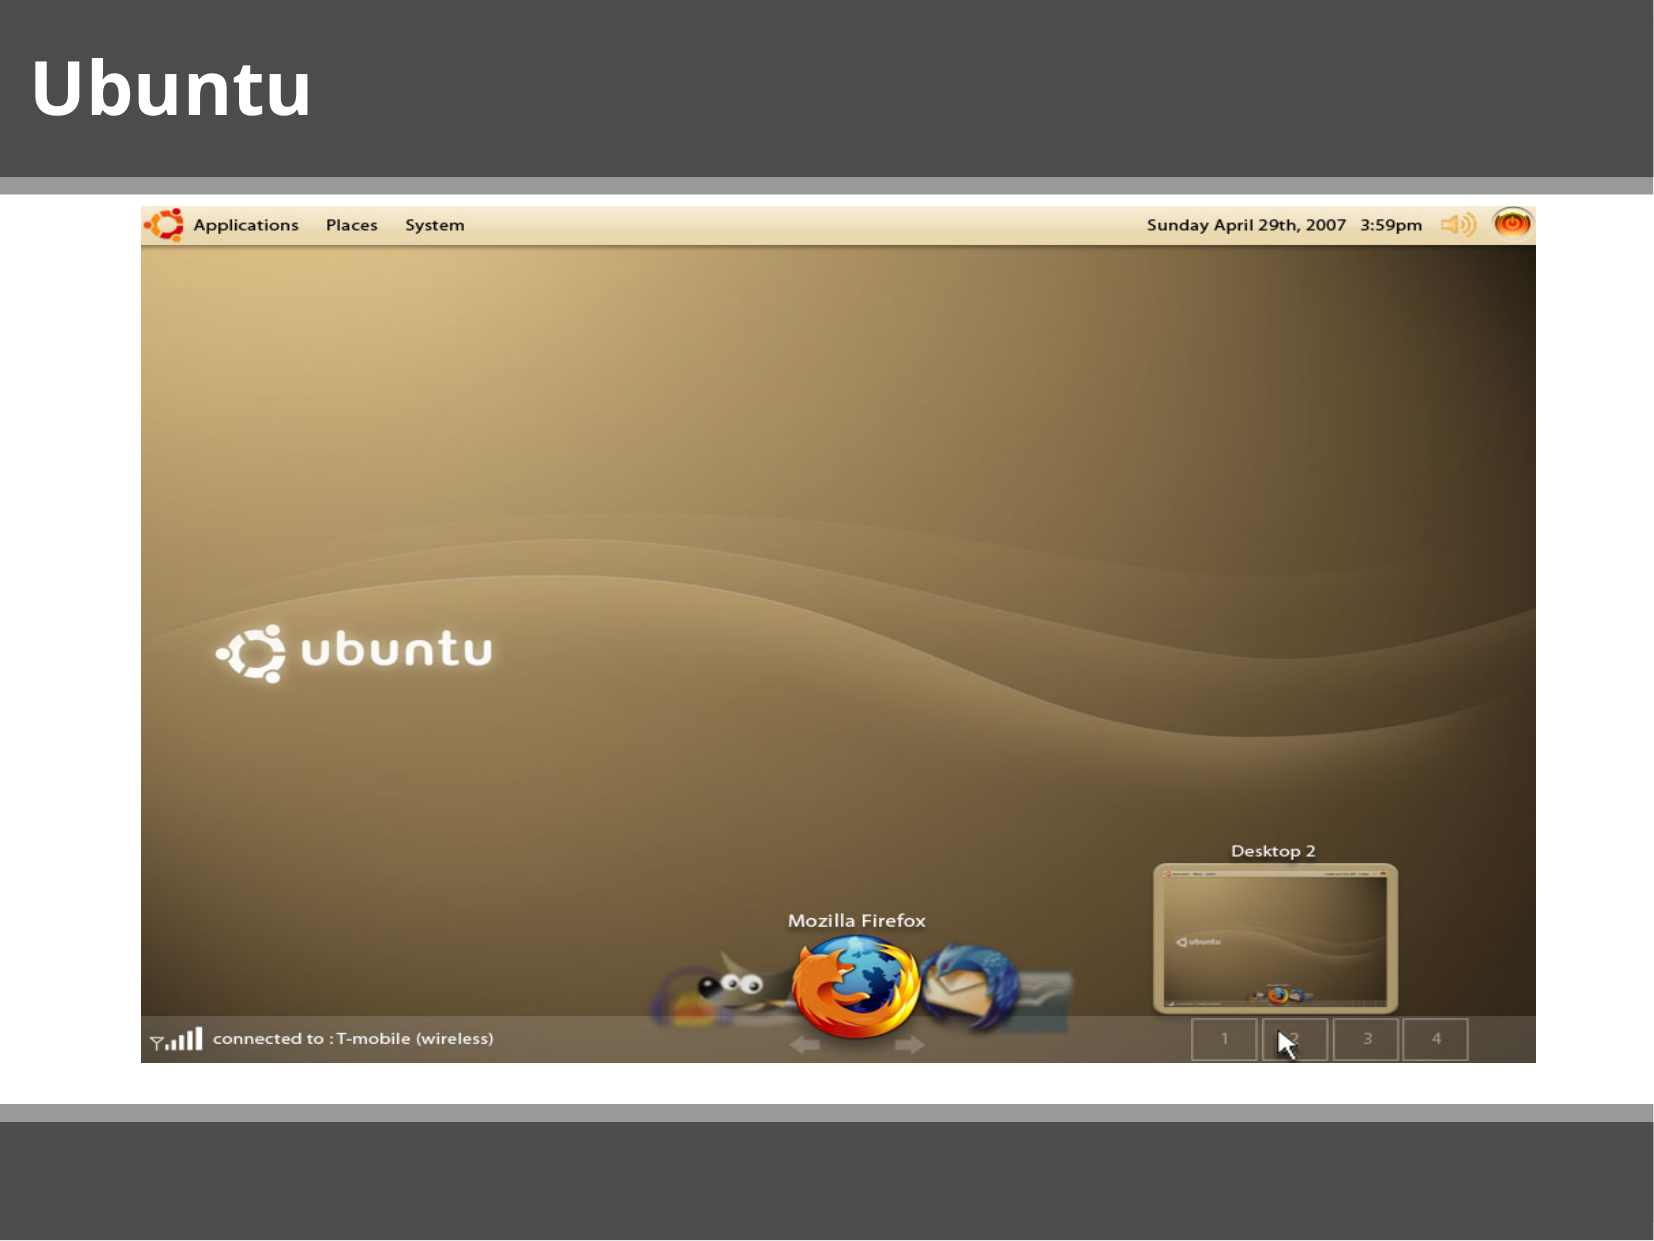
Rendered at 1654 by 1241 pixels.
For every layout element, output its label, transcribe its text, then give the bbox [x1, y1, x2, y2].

title Ubuntu [29, 15, 1654, 158]
picture [141, 206, 1536, 1063]
